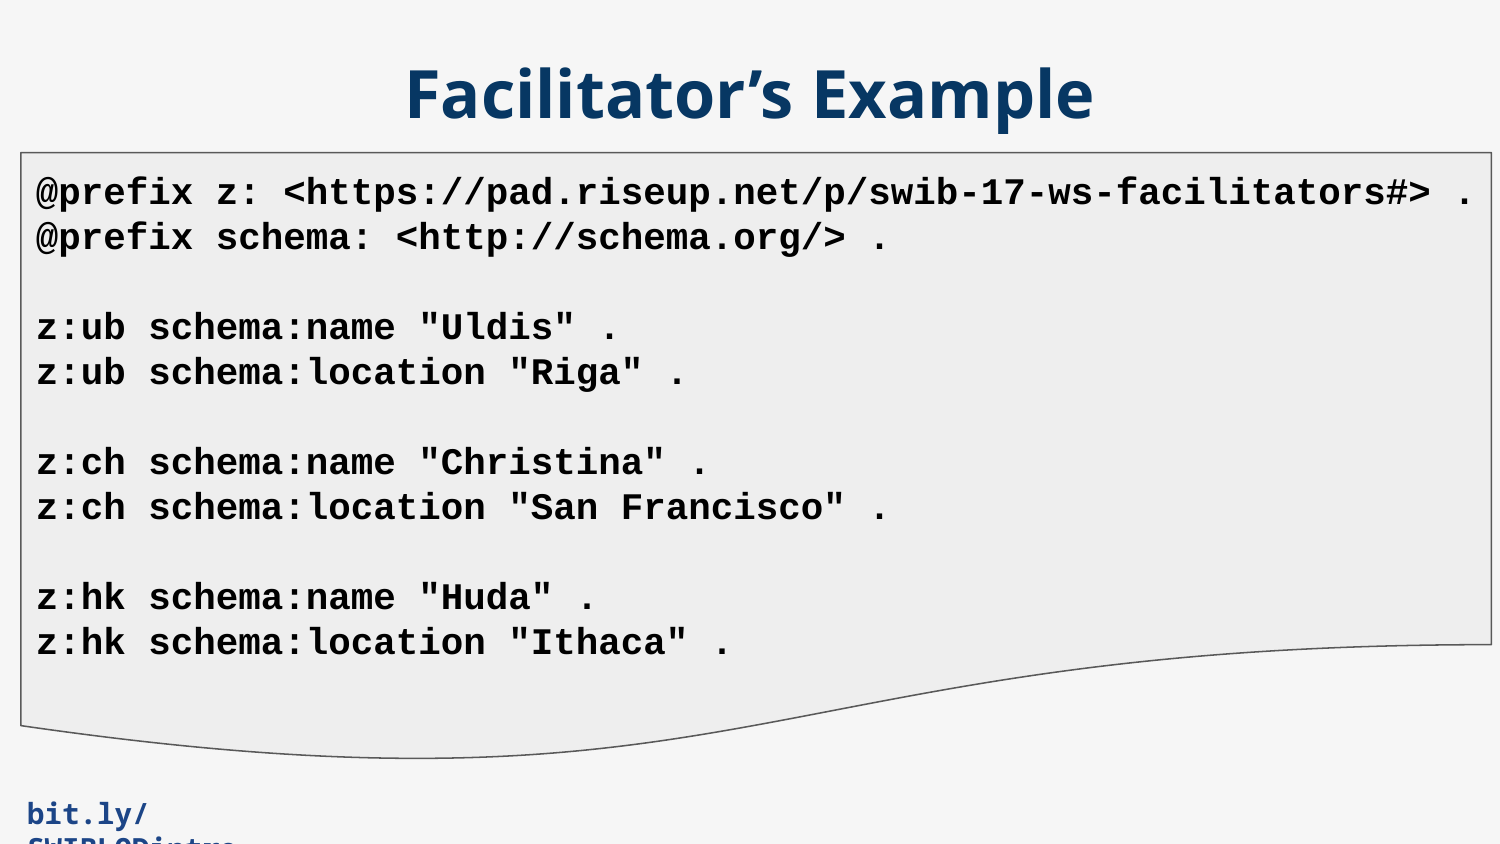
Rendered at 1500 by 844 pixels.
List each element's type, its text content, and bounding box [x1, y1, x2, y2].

text_box @prefix z: <https://pad.riseup.net/p/swib-17-ws-facilitators#> . @prefix schema: <http://schema.org/> . z:ub schema:name "Uldis" . z:ub schema:location "Riga" . z:ch schema:name "Christina" . z:ch schema:location "San Francisco" . z:hk schema:name "Huda" . z:hk schema:location "Ithaca" . [20, 152, 1492, 759]
title Facilitator’s Example [51, 36, 1449, 140]
